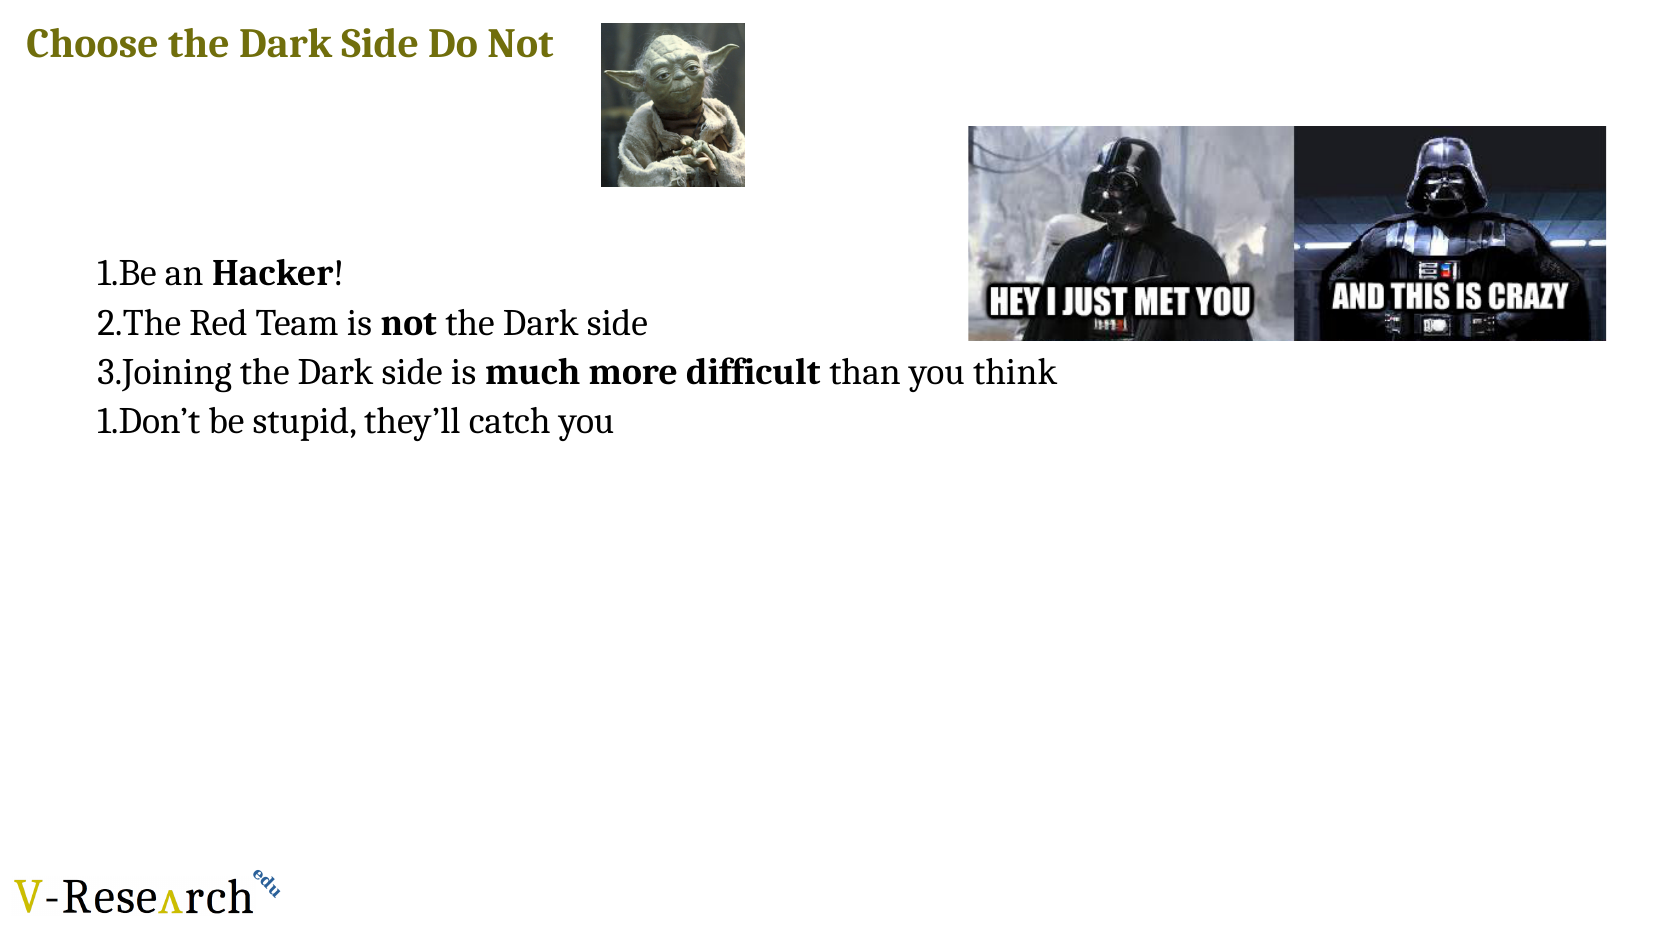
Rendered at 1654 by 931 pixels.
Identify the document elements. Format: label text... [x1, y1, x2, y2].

picture [11, 876, 255, 916]
text_box Be an Hacker! The Red Team is not the Dark side Joining the Dark side is much more difficult than you think Don’t be stupid, they’ll catch you [82, 244, 1595, 693]
picture [968, 126, 1607, 341]
picture [601, 23, 745, 187]
text_box edu [222, 847, 333, 931]
text_box Choose the Dark Side Do Not [11, 12, 1193, 77]
